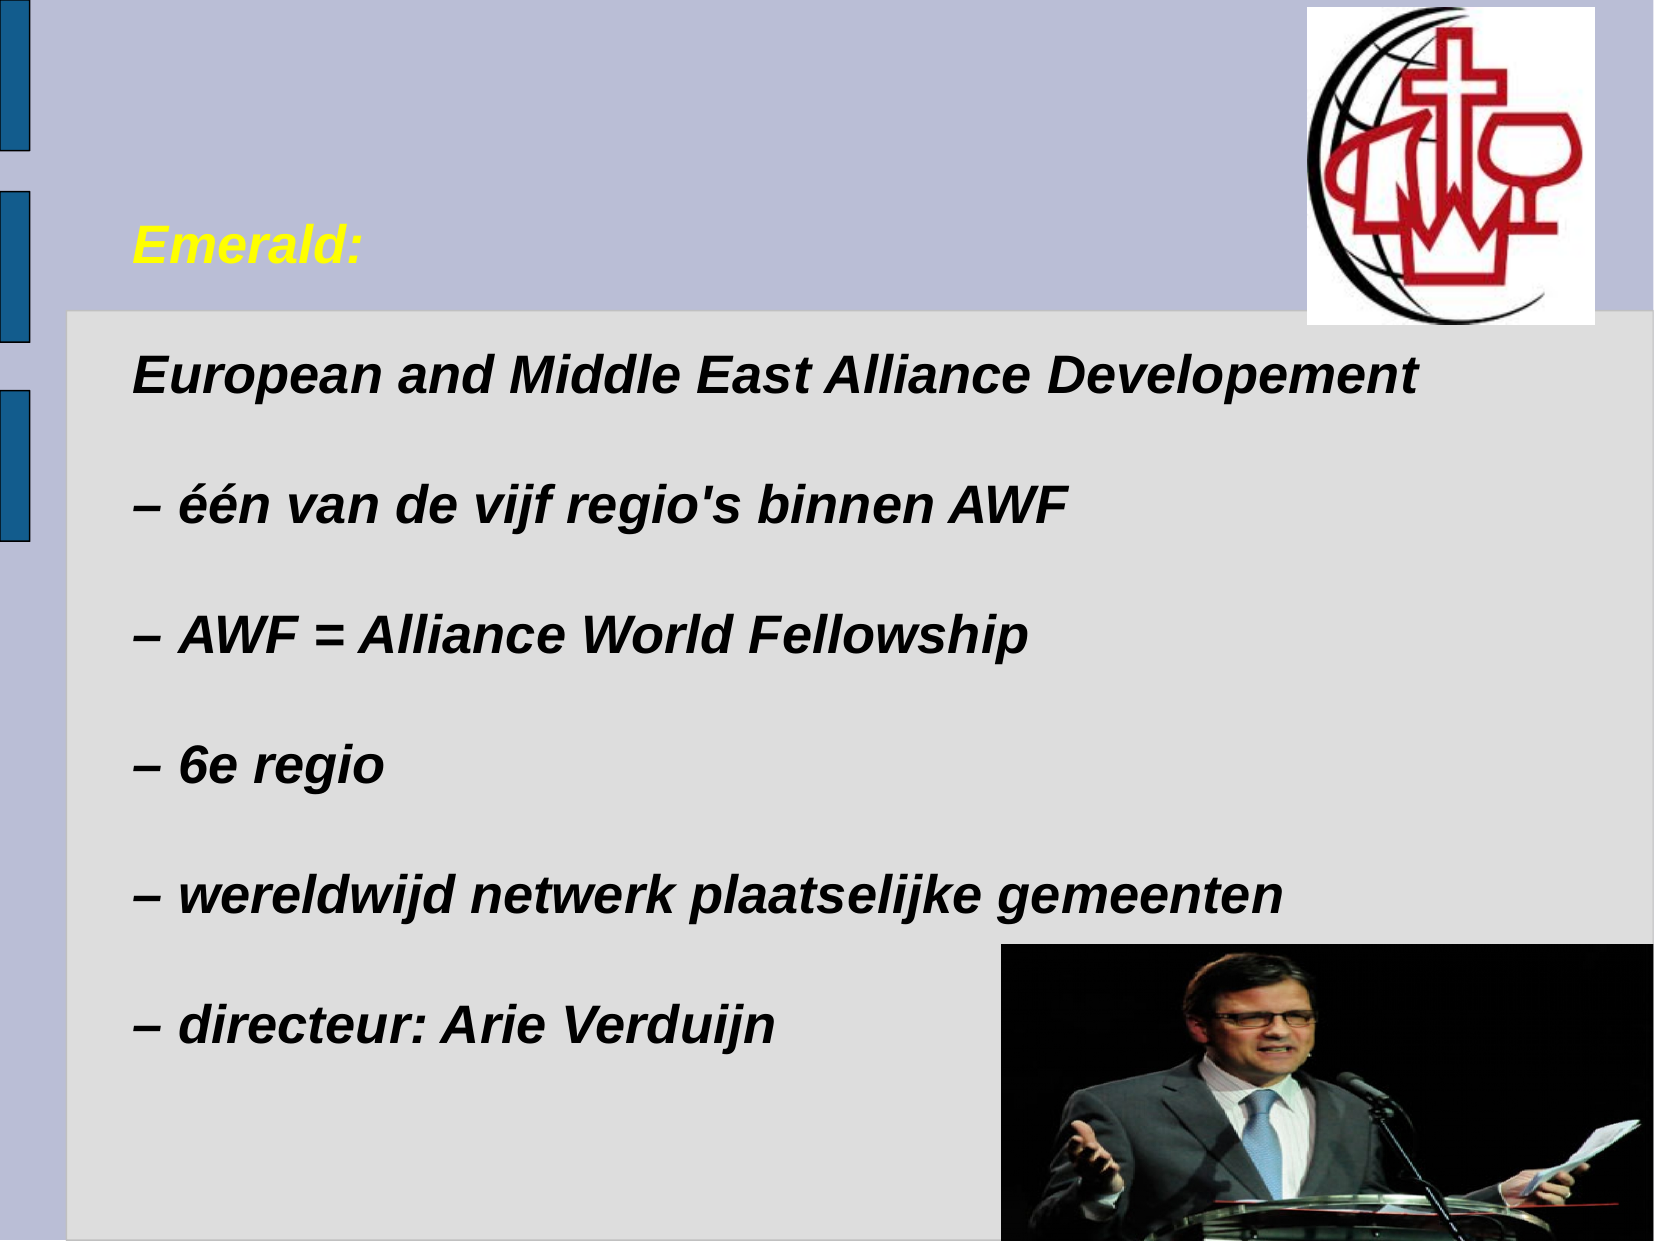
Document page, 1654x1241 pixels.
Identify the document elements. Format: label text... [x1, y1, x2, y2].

picture [1307, 7, 1595, 325]
picture [1001, 944, 1654, 1241]
text_box Emerald: European and Middle East Alliance Developement – één van de vijf regio's binnen AWF – AWF = Alliance World Fellowship – 6e regio – wereldwijd netwerk plaatselijke gemeenten – directeur: Arie Verduijn [118, 202, 1437, 1064]
